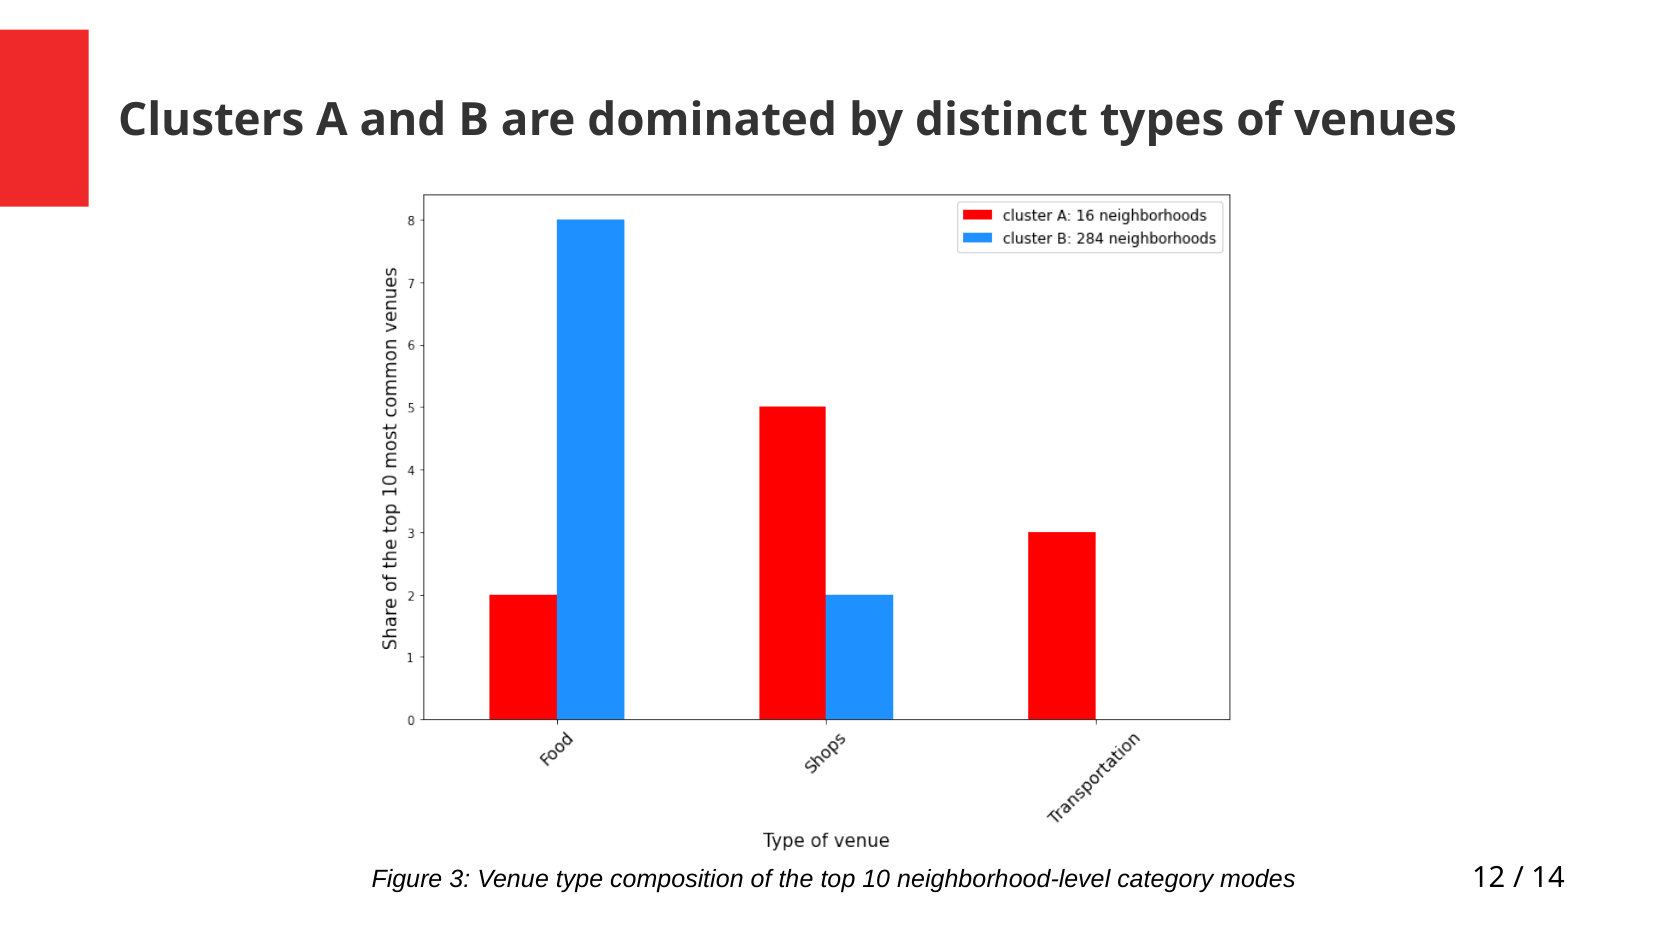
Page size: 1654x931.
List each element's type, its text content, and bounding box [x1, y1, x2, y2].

title Clusters A and B are dominated by distinct types of venues [118, 29, 1595, 207]
picture [375, 187, 1238, 857]
text_box Figure 3: Venue type composition of the top 10 neighborhood-level category modes [356, 857, 1313, 901]
